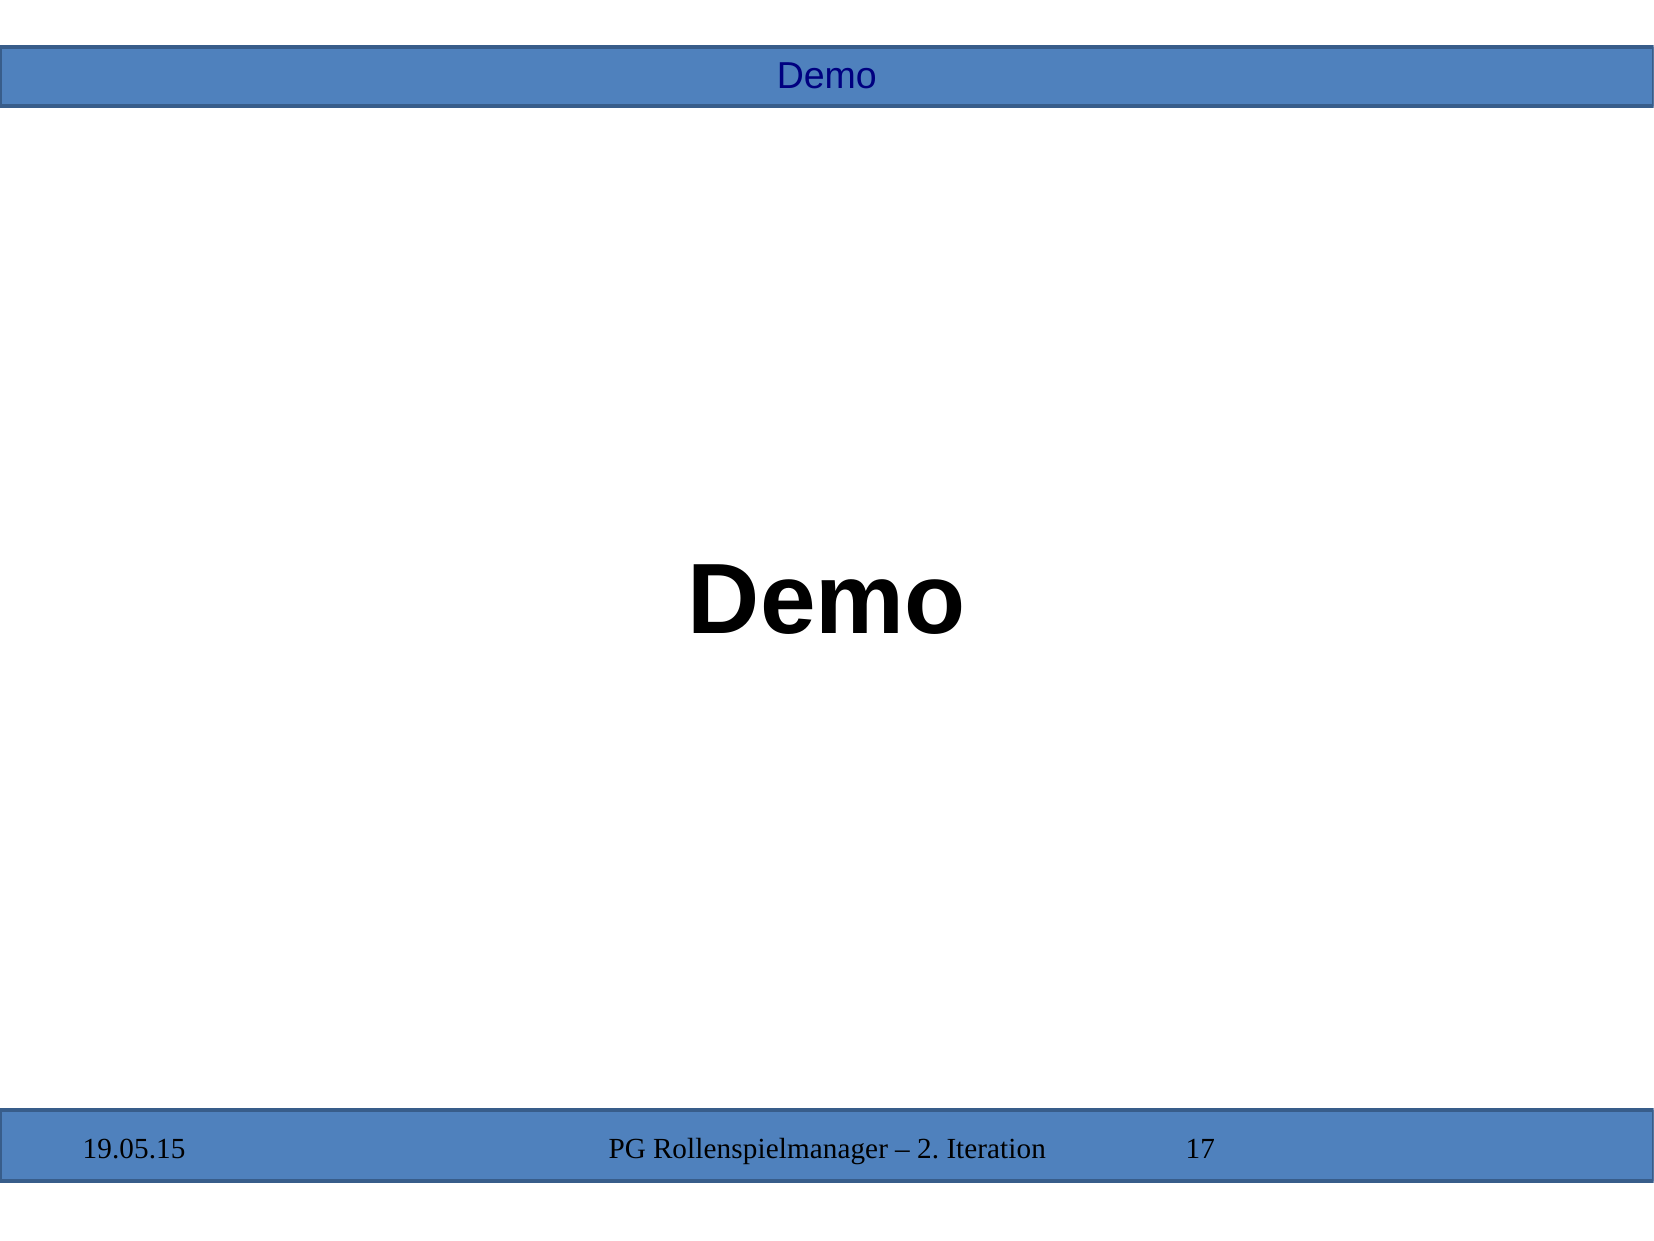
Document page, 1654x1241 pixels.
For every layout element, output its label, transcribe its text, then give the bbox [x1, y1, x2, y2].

text_box [1185, 1129, 1571, 1216]
text_box Demo [0, 47, 1654, 105]
subtitle Demo [82, 123, 1571, 1063]
text_box PG Rollenspielmanager – 2. Iteration [565, 1129, 1090, 1216]
text_box 19.05.15 [82, 1129, 468, 1216]
